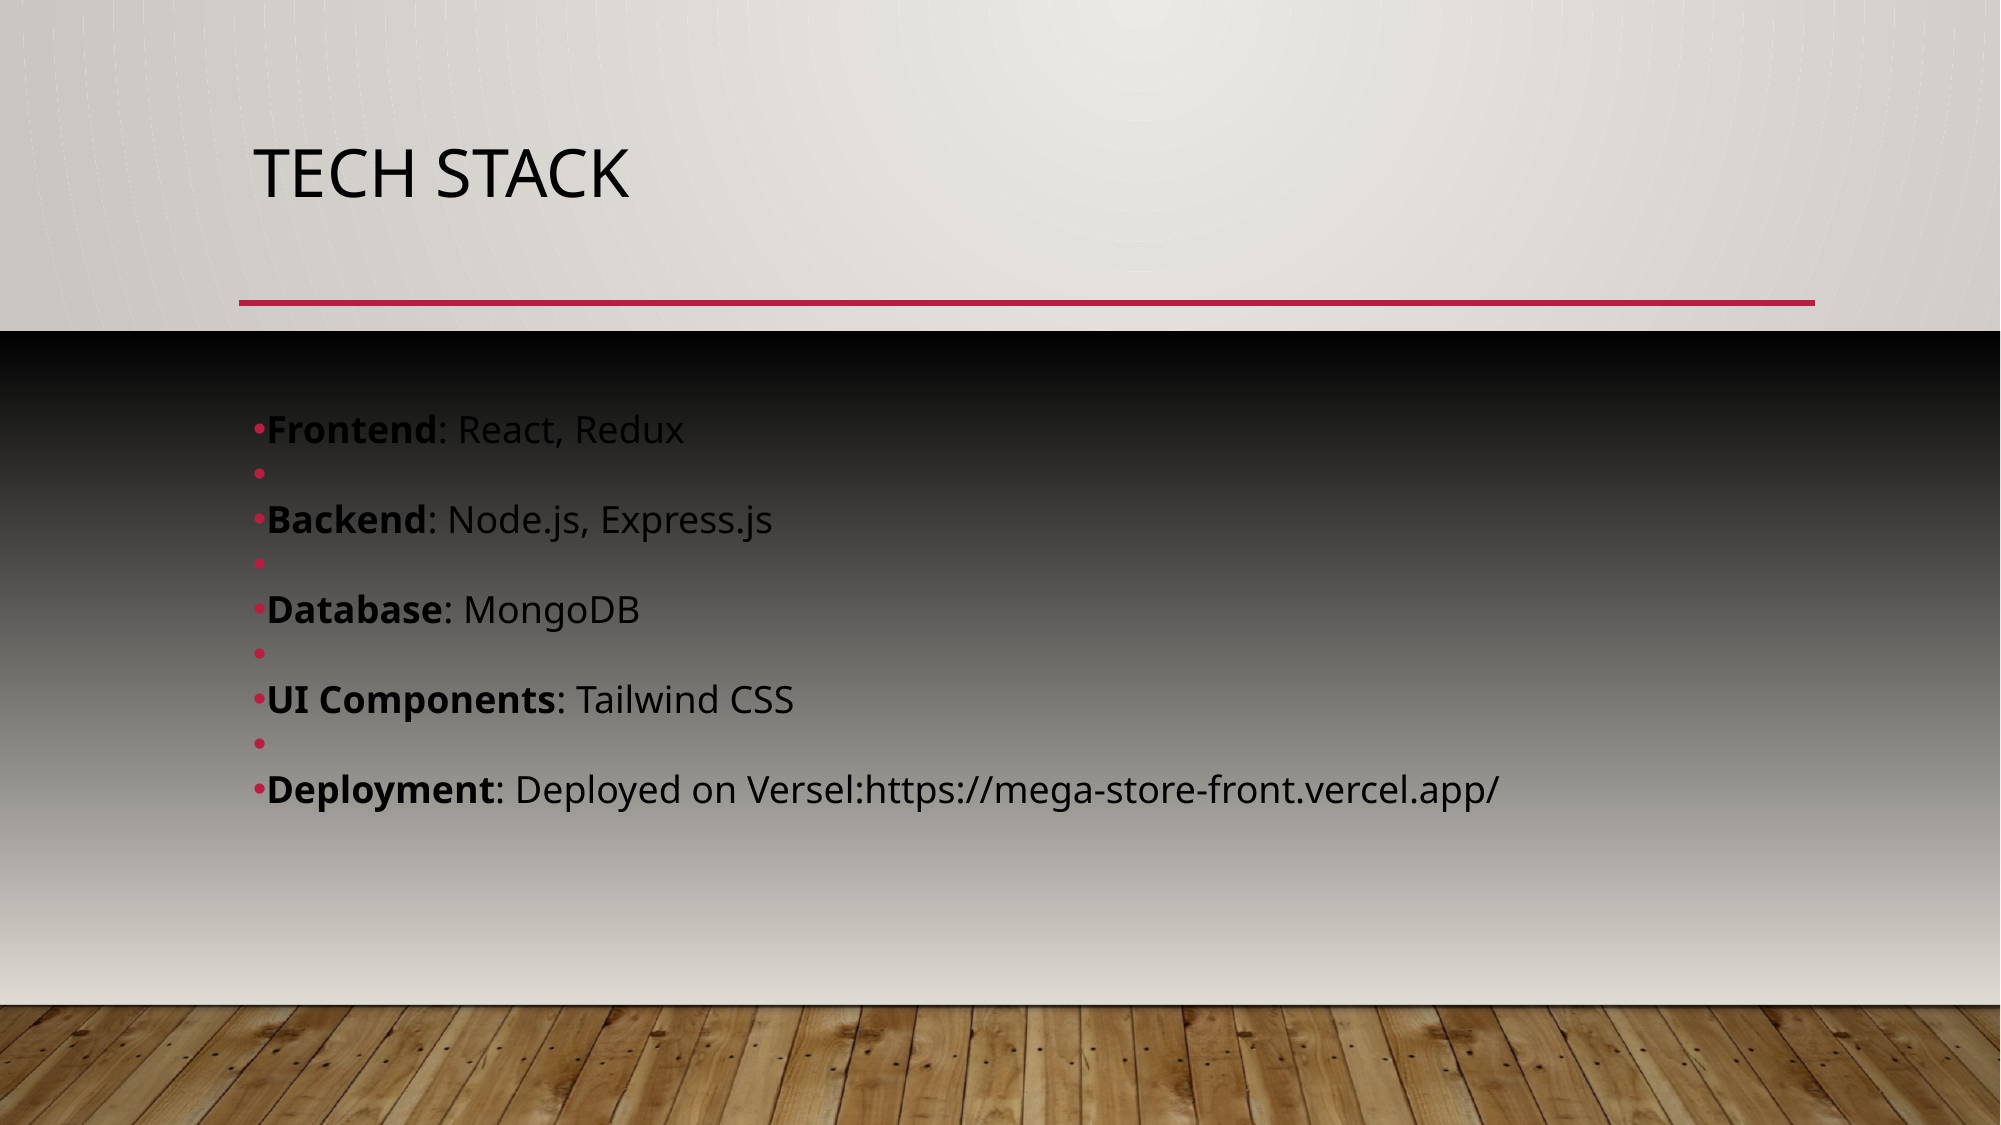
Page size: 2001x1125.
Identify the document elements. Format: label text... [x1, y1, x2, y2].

list Frontend: React, Redux Backend: Node.js, Express.js Database: MongoDB UI Components: Tailwind CSS Deployment: Deployed on Versel:https://mega-store-front.vercel.app/ [238, 396, 1359, 821]
title Tech Stack [238, 131, 1814, 305]
